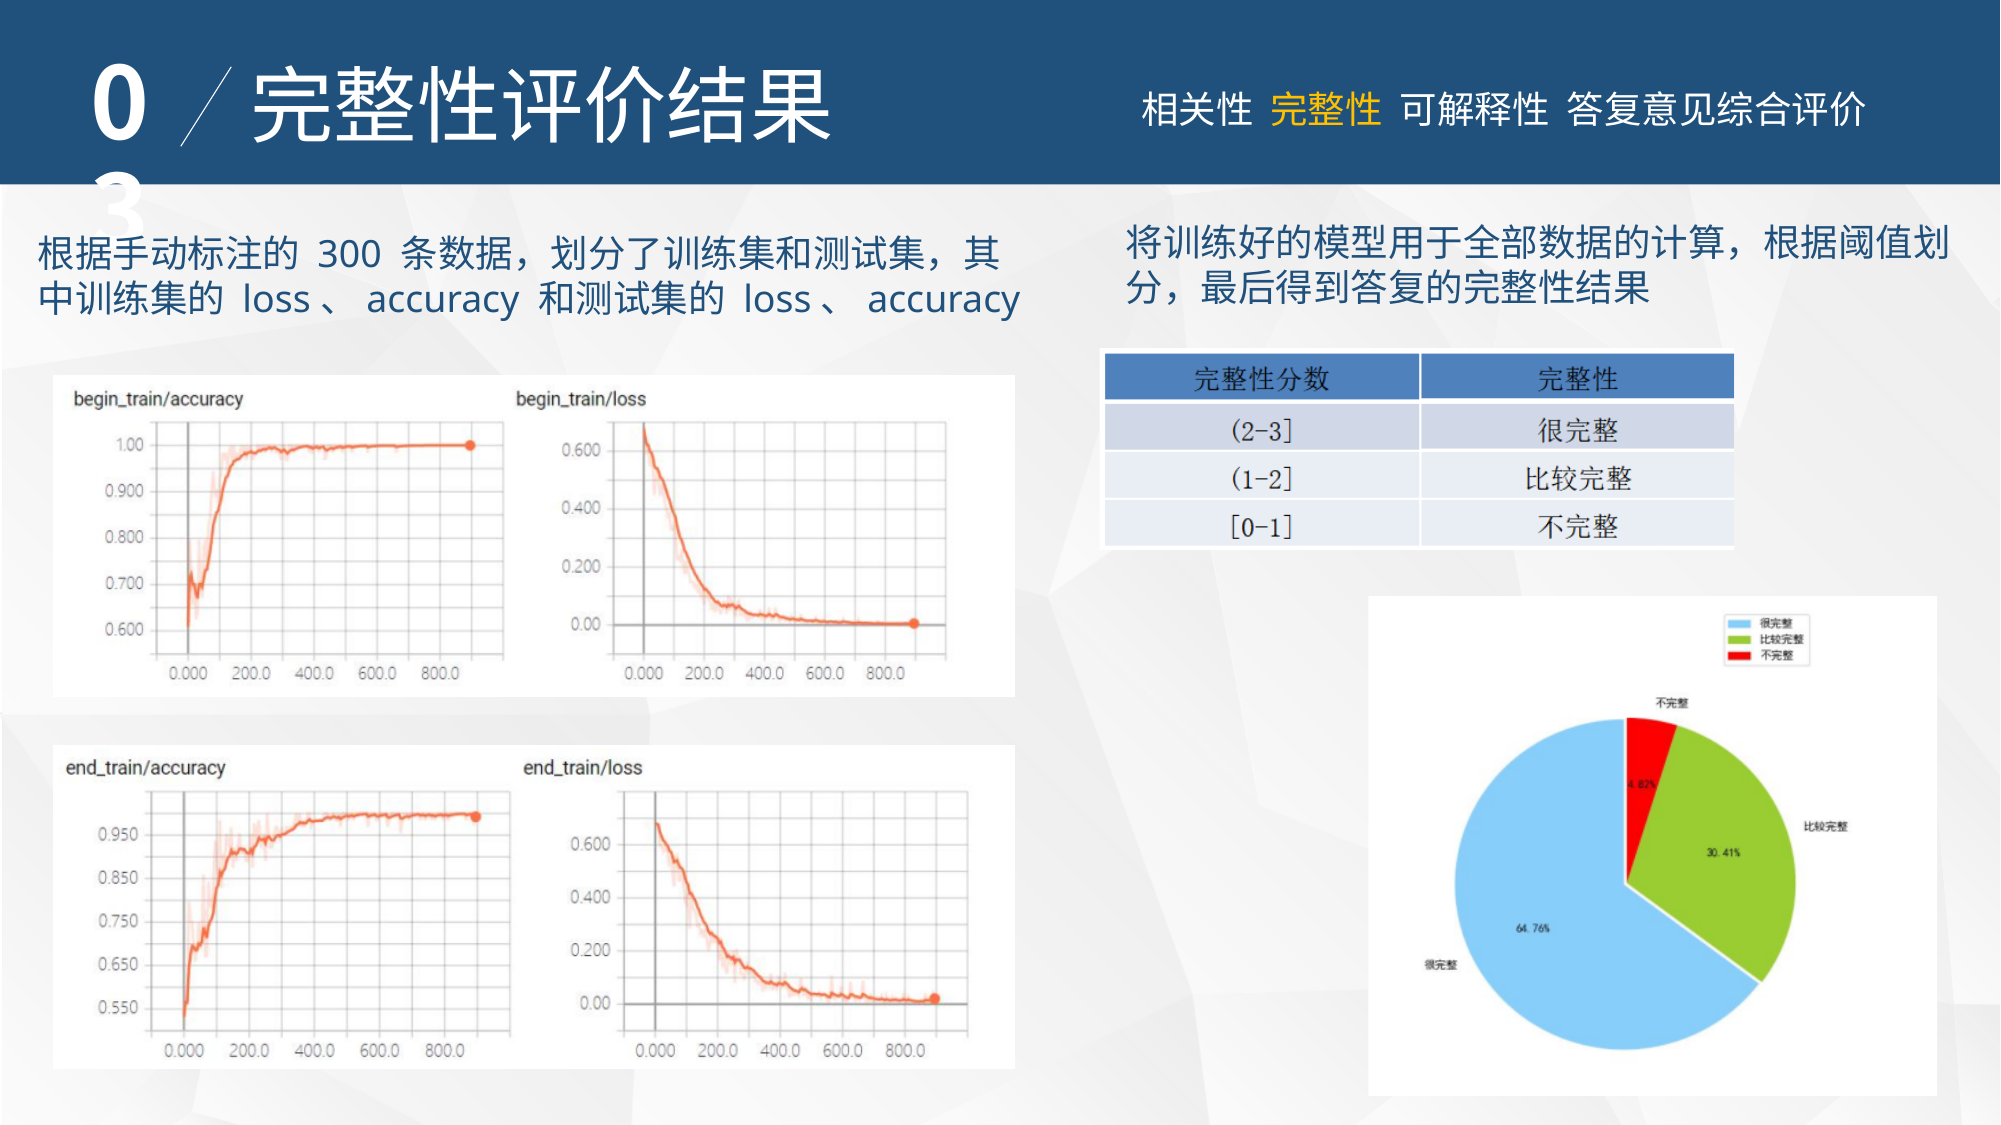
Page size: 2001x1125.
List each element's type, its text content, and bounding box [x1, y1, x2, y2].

text_box 根据手动标注的 300 条数据，划分了训练集和测试集，其中训练集的 loss、accuracy 和测试集的 loss、accuracy [22, 222, 1046, 328]
list 完整性评价结果 [235, 57, 989, 139]
picture [0, 0, 2001, 1125]
list 03 [75, 45, 218, 212]
text_box 相关性 完整性 可解释性 答复意见综合评价 [1126, 78, 1896, 139]
text_box 将训练好的模型用于全部数据的计算，根据阈值划分，最后得到答复的完整性结果 [1110, 211, 1973, 316]
